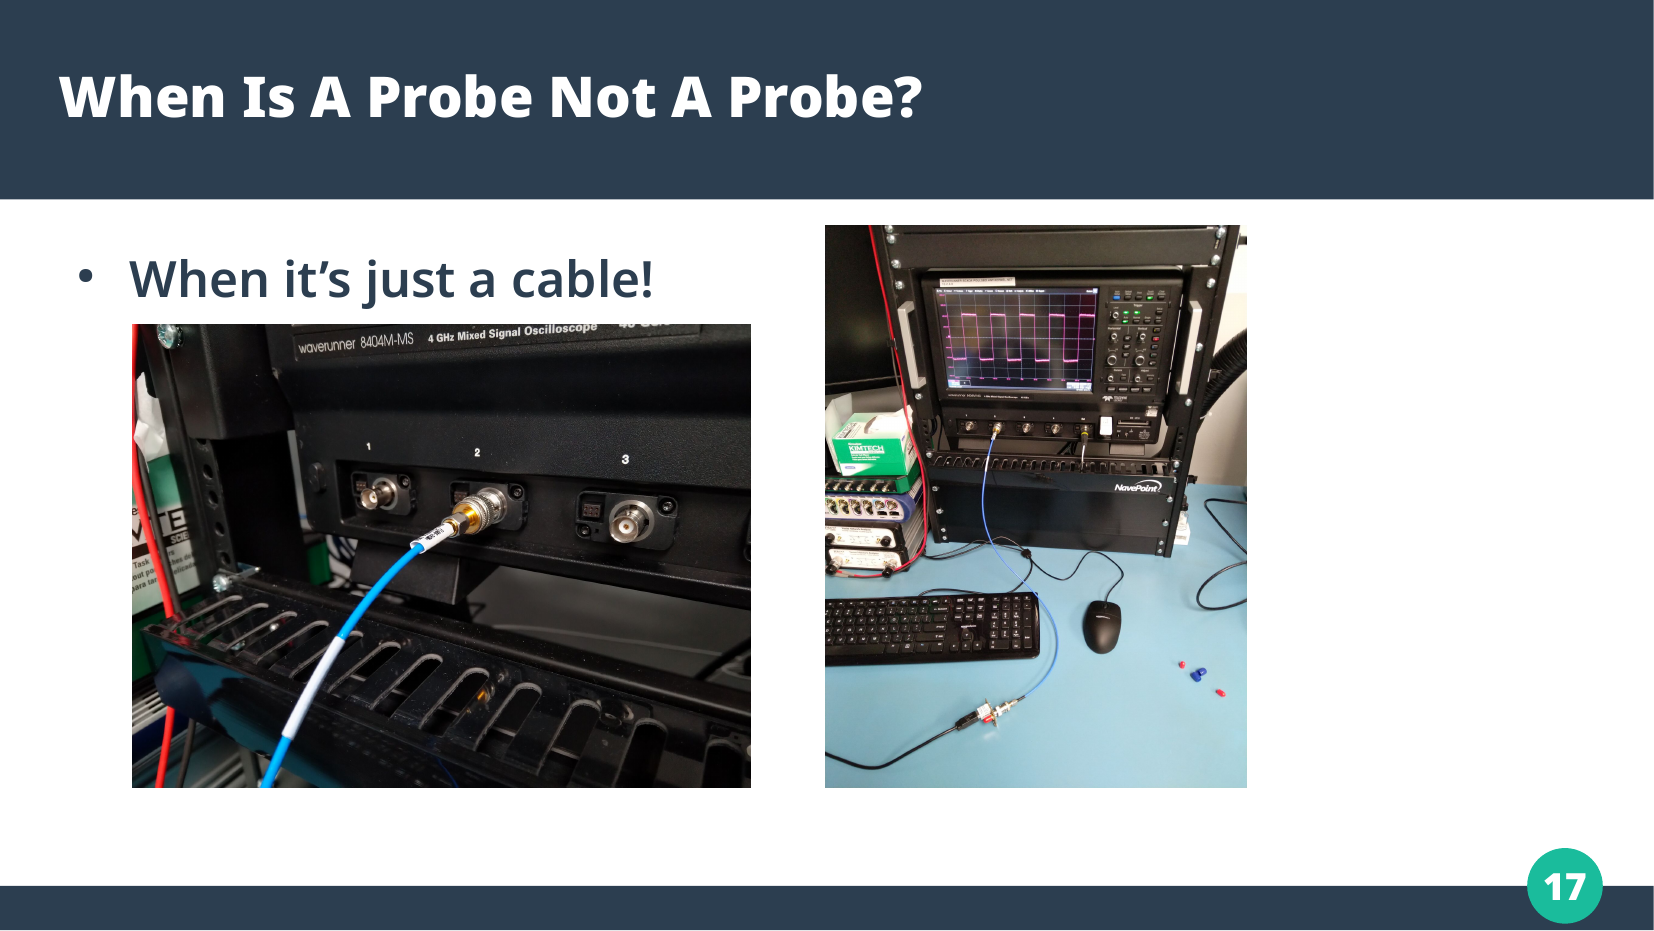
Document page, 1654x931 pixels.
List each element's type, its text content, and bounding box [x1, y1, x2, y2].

title When Is A Probe Not A Probe? [59, 37, 1595, 155]
picture [825, 225, 1247, 788]
picture [132, 324, 751, 788]
list When it’s just a cable! [59, 243, 1595, 864]
